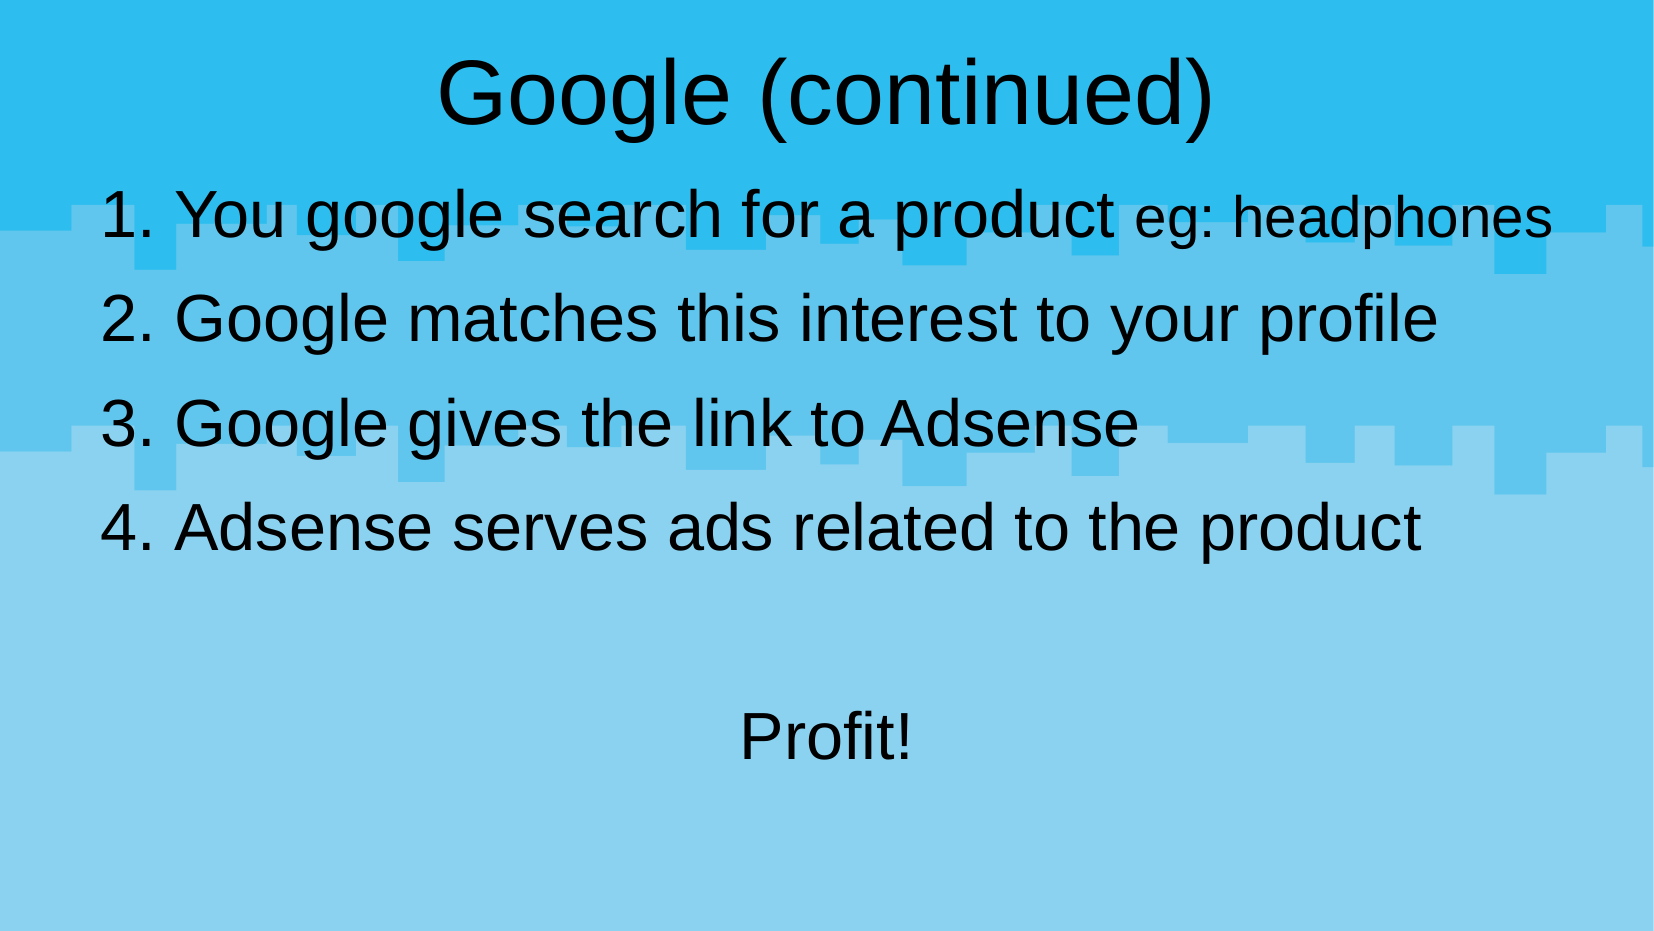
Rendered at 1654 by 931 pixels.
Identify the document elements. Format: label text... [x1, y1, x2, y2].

title Google (continued) [82, 37, 1571, 148]
list You google search for a product eg: headphones Google matches this interest to your profile Google gives the link to Adsense Adsense serves ads related to the product Profit! [82, 177, 1571, 827]
picture [0, 0, 1654, 931]
